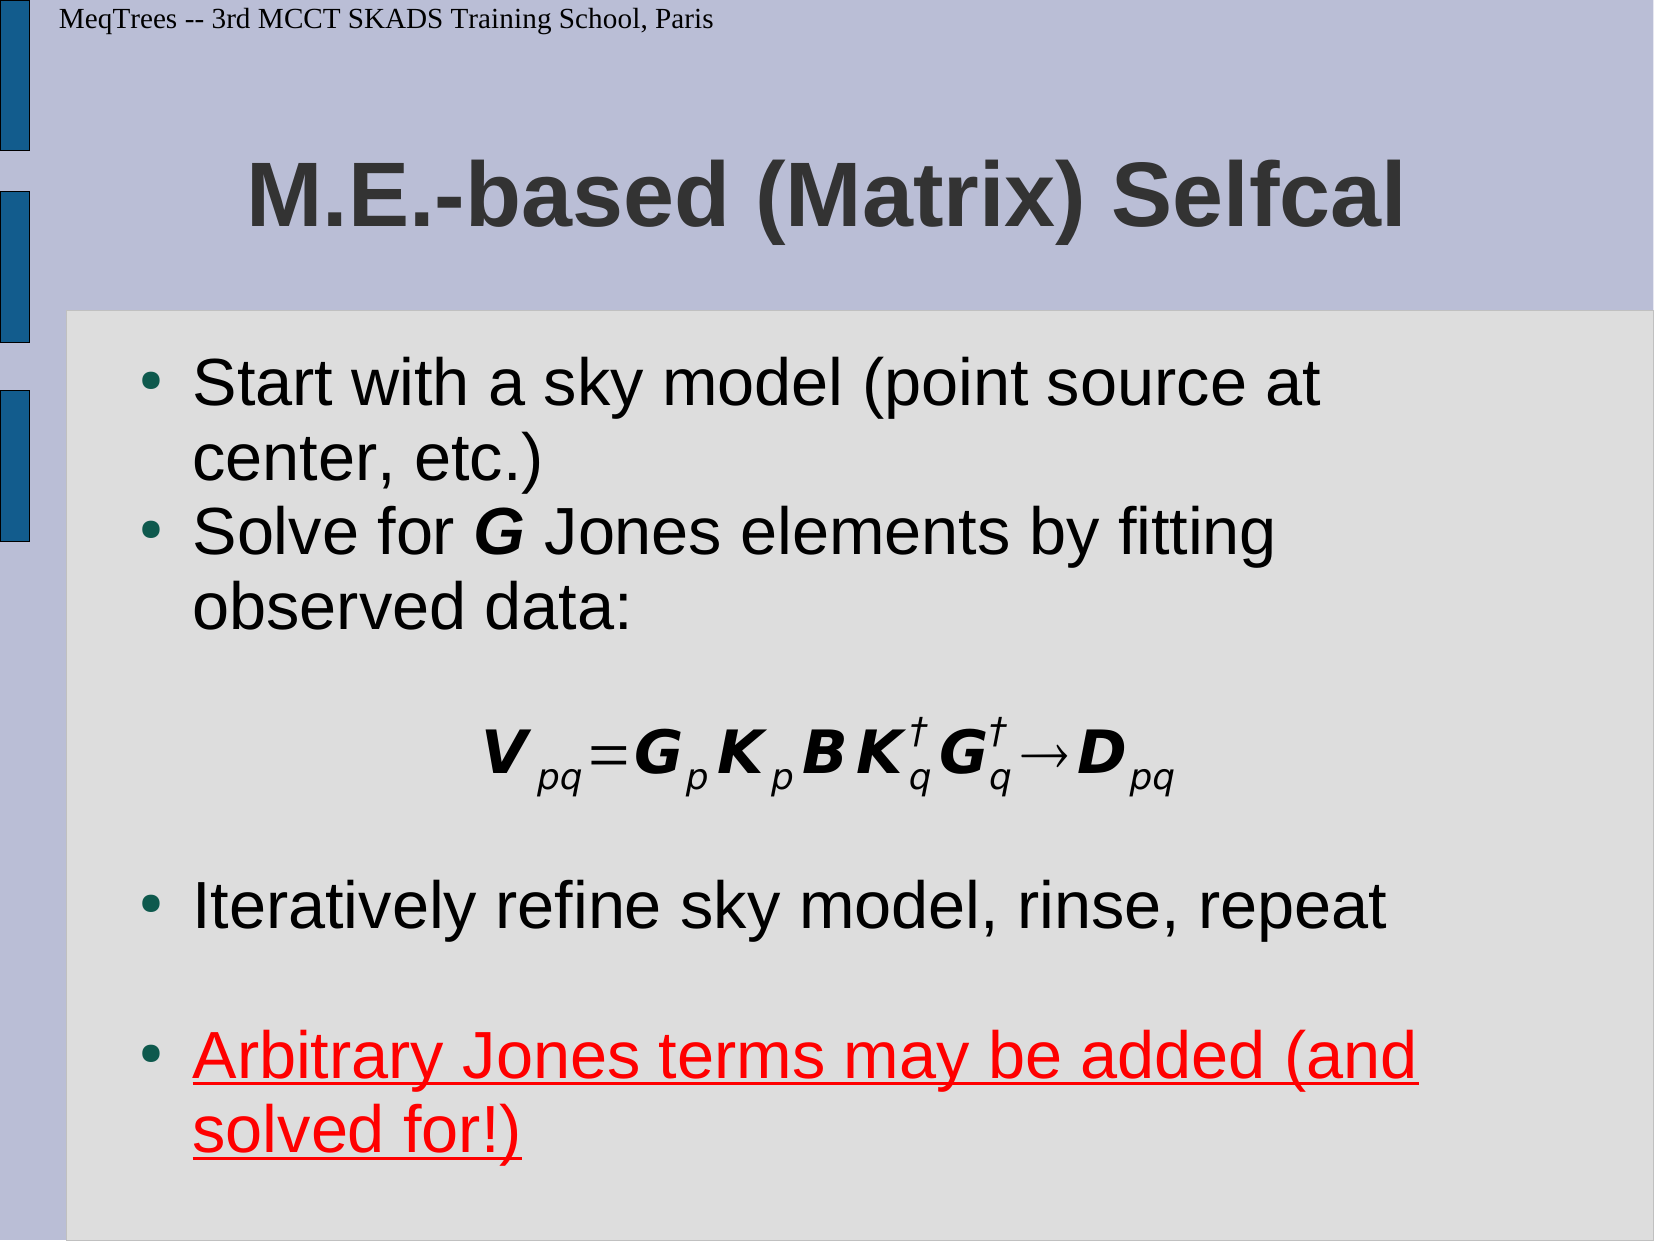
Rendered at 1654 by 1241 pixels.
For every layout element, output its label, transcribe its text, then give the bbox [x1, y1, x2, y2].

list Start with a sky model (point source at center, etc.) Solve for G Jones elements by fitting observed data: Iteratively refine sky model, rinse, repeat Arbitrary Jones terms may be added (and solved for!) [121, 344, 1534, 1168]
title M.E.-based (Matrix) Selfcal [121, 91, 1534, 299]
